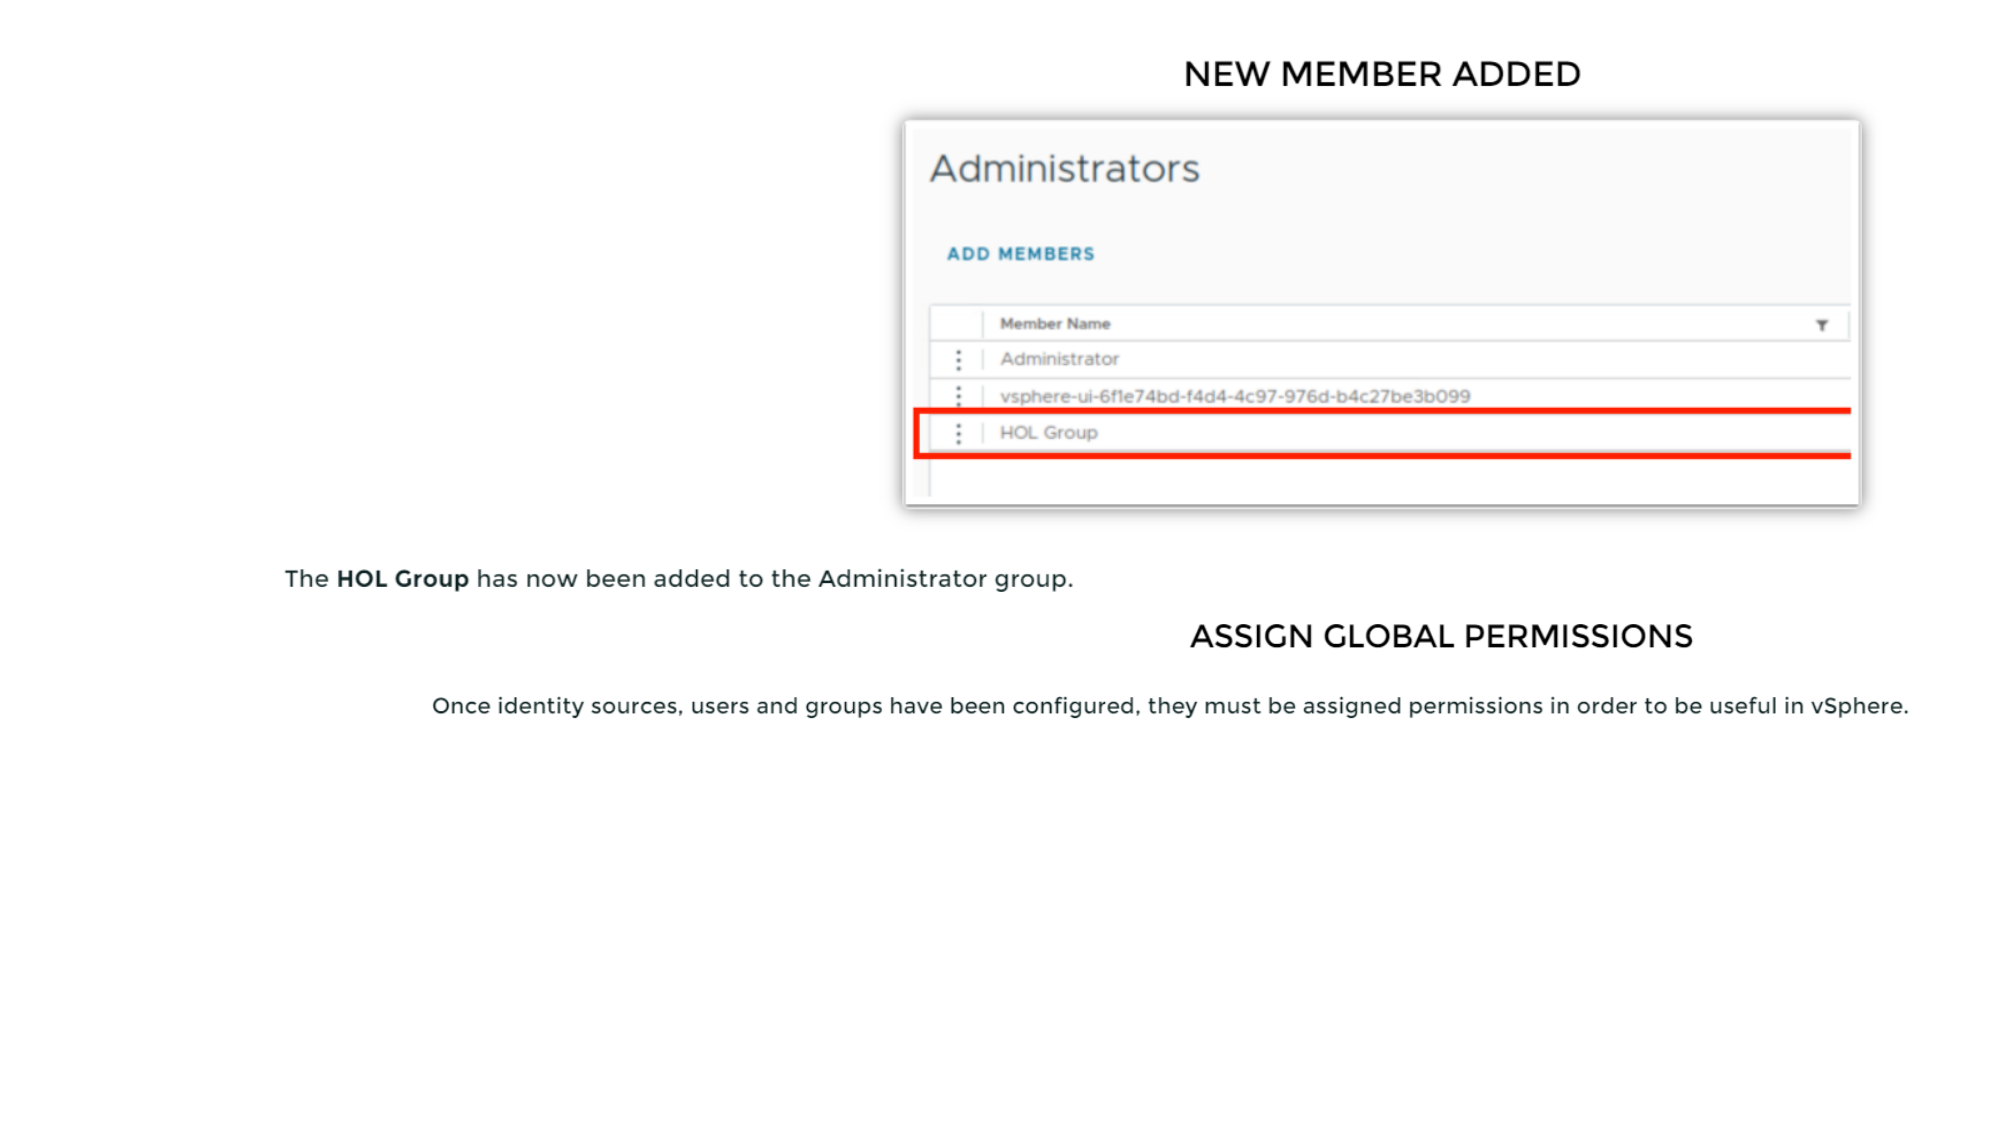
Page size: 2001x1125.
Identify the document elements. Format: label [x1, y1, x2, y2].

picture [272, 36, 1882, 602]
picture [417, 608, 1921, 739]
